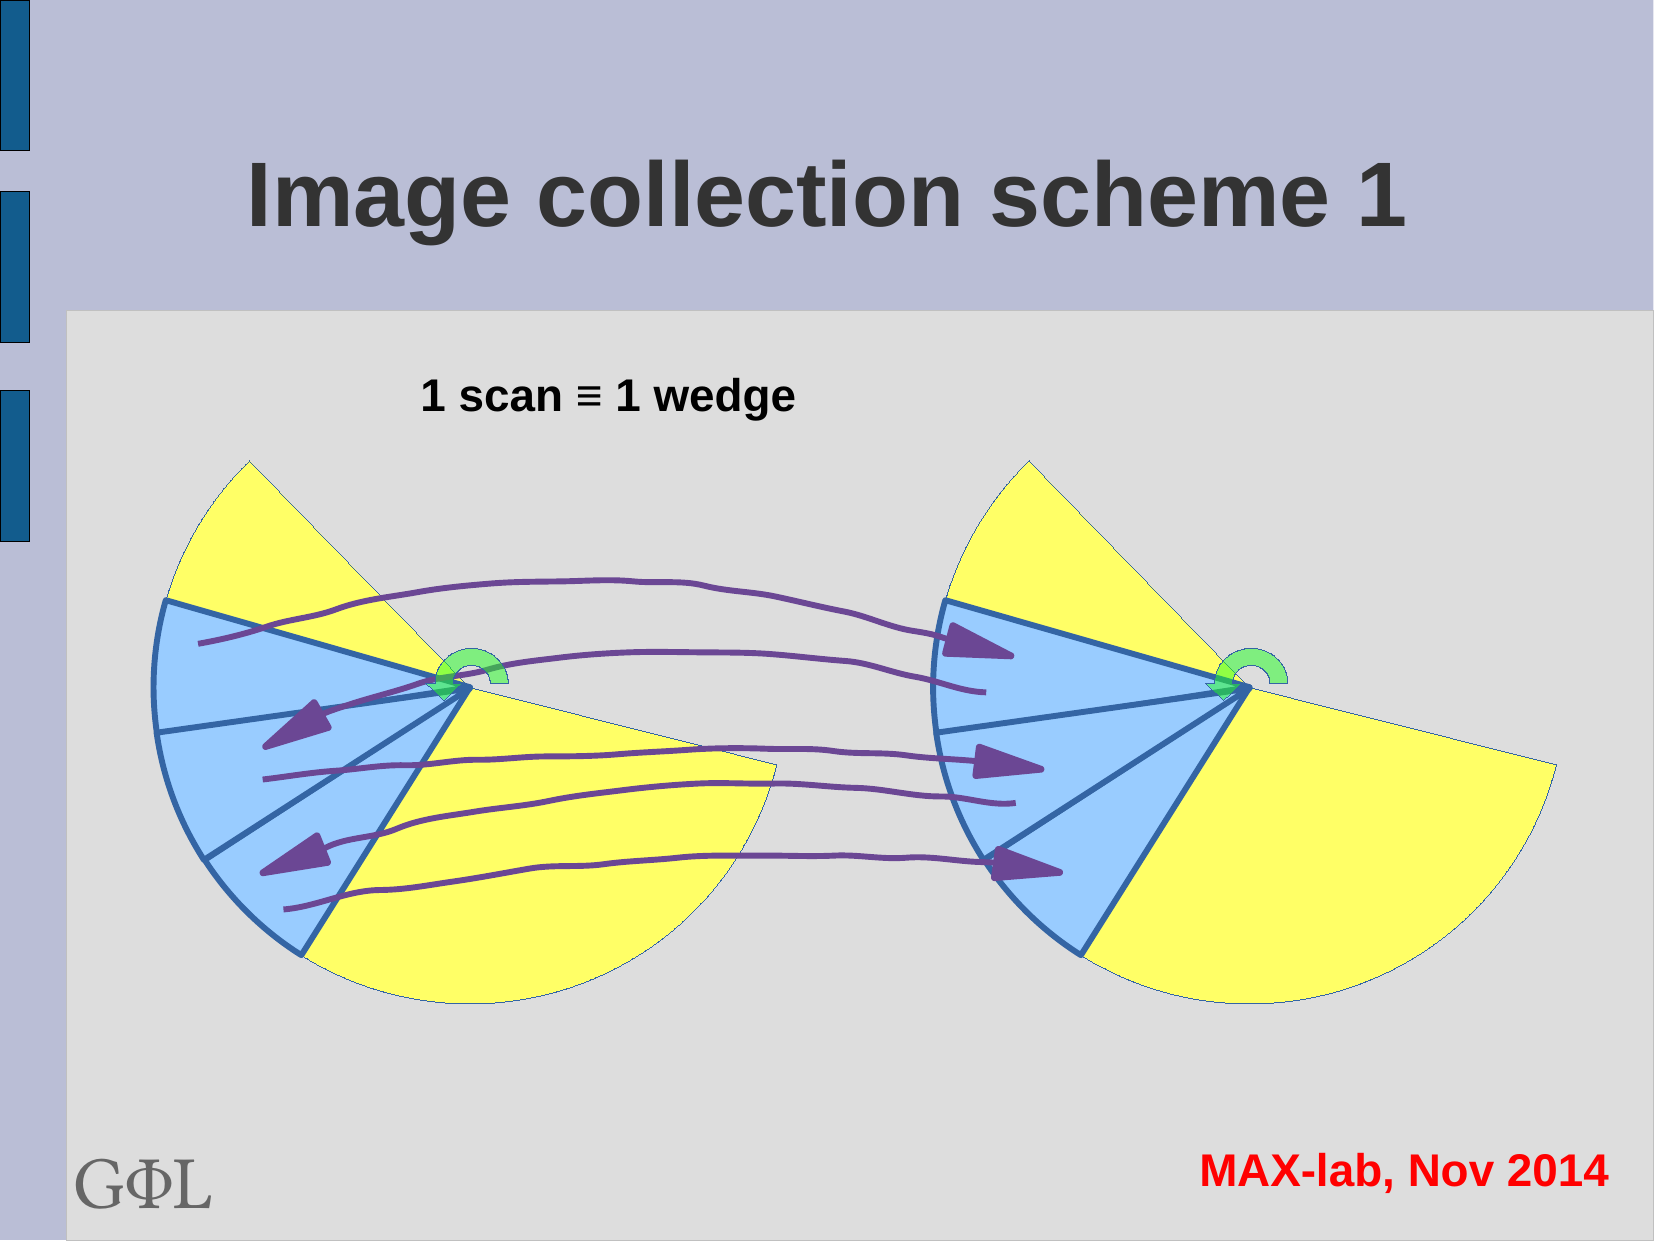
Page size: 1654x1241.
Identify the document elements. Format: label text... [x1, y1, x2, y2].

text_box [153, 460, 777, 1004]
title Image collection scheme 1 [121, 91, 1534, 299]
text_box 1 scan ≡ 1 wedge [377, 330, 839, 461]
text_box [933, 460, 1557, 1004]
